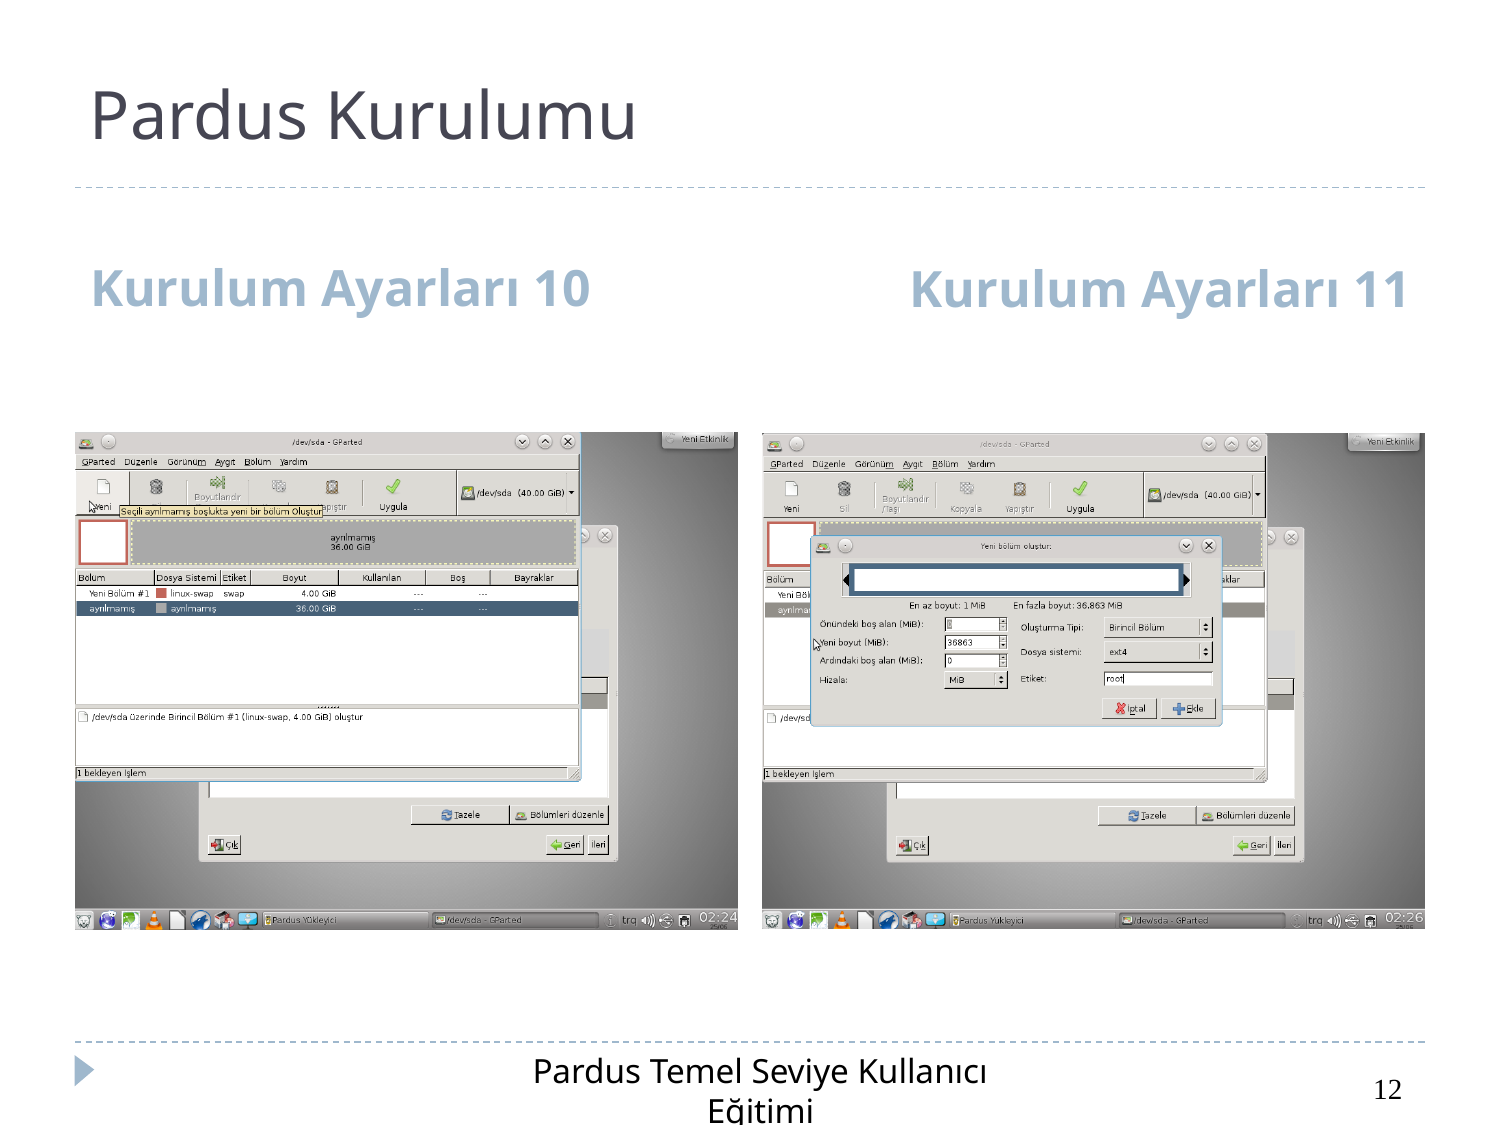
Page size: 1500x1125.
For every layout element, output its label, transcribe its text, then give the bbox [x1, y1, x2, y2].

list Kurulum Ayarları 10 [75, 210, 738, 324]
picture [762, 433, 1425, 929]
picture [75, 432, 738, 930]
title Pardus Kurulumu [75, 37, 1425, 188]
list Kurulum Ayarları 11 [762, 212, 1426, 325]
